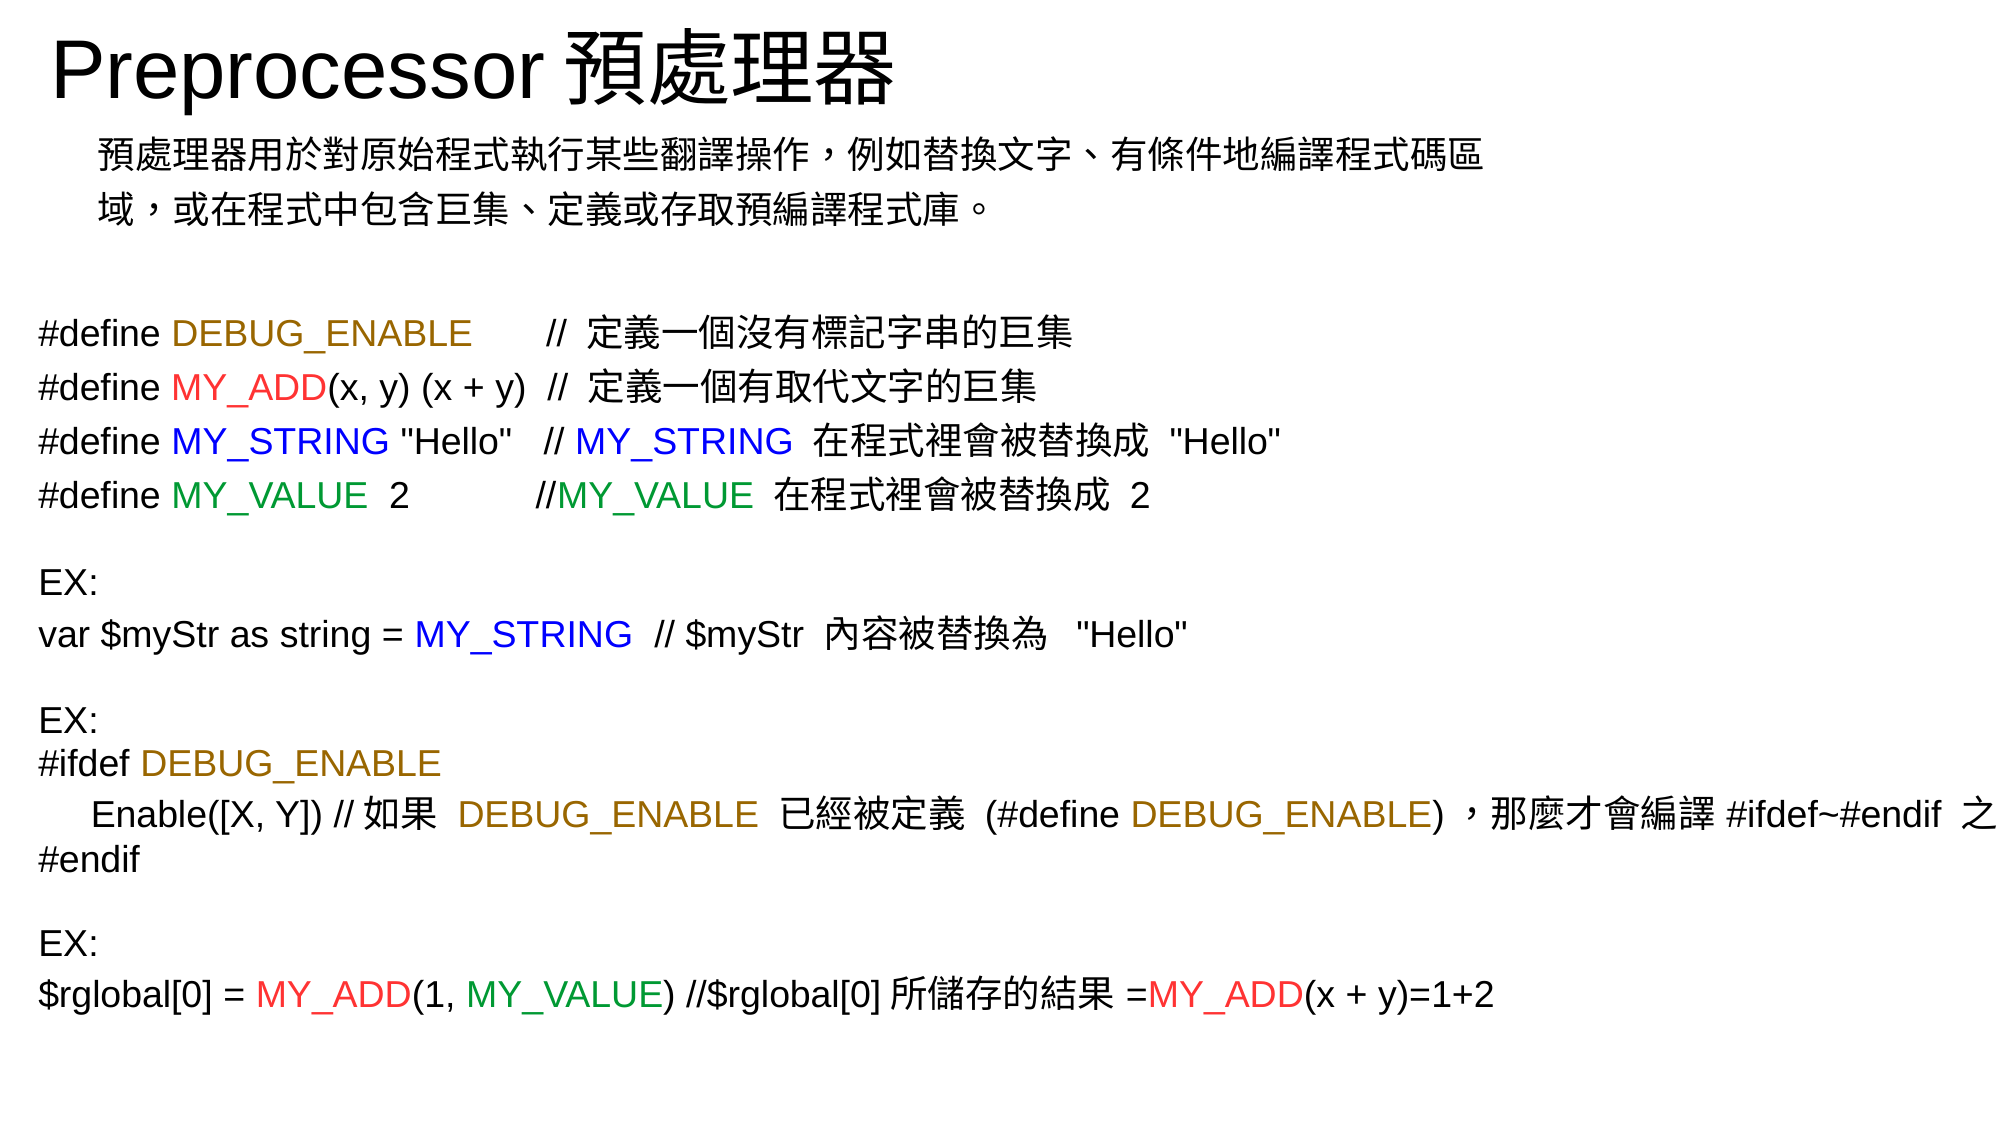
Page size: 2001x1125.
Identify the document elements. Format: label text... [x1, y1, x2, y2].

text_box Preprocessor預處理器 [35, 0, 1548, 213]
text_box #define DEBUG_ENABLE // 定義一個沒有標記字串的巨集 #define MY_ADD(x, y) (x + y) // 定義一個有取代文字的巨集 #define MY_STRING "Hello" // MY_STRING 在程式裡會被替換成 "Hello" #define MY_VALUE 2 //MY_VALUE 在程式裡會被替換成 2 EX: var $myStr as string = MY_STRING // $myStr 內容被替換為 "Hello" EX: #ifdef DEBUG_ENABLE Enable([X, Y]) //如果 DEBUG_ENABLE 已經被定義 (#define DEBUG_ENABLE)，那麼才會編譯#ifdef~#endif 之間的內容 #endif EX: $rglobal[0] = MY_ADD(1, MY_VALUE) //$rglobal[0]所儲存的結果=MY_ADD(x + y)=1+2 [23, 295, 2000, 1006]
text_box 預處理器用於對原始程式執行某些翻譯操作，例如替換文字、有條件地編譯程式碼區域，或在程式中包含巨集、定義或存取預編譯程式庫。 [82, 213, 1522, 230]
